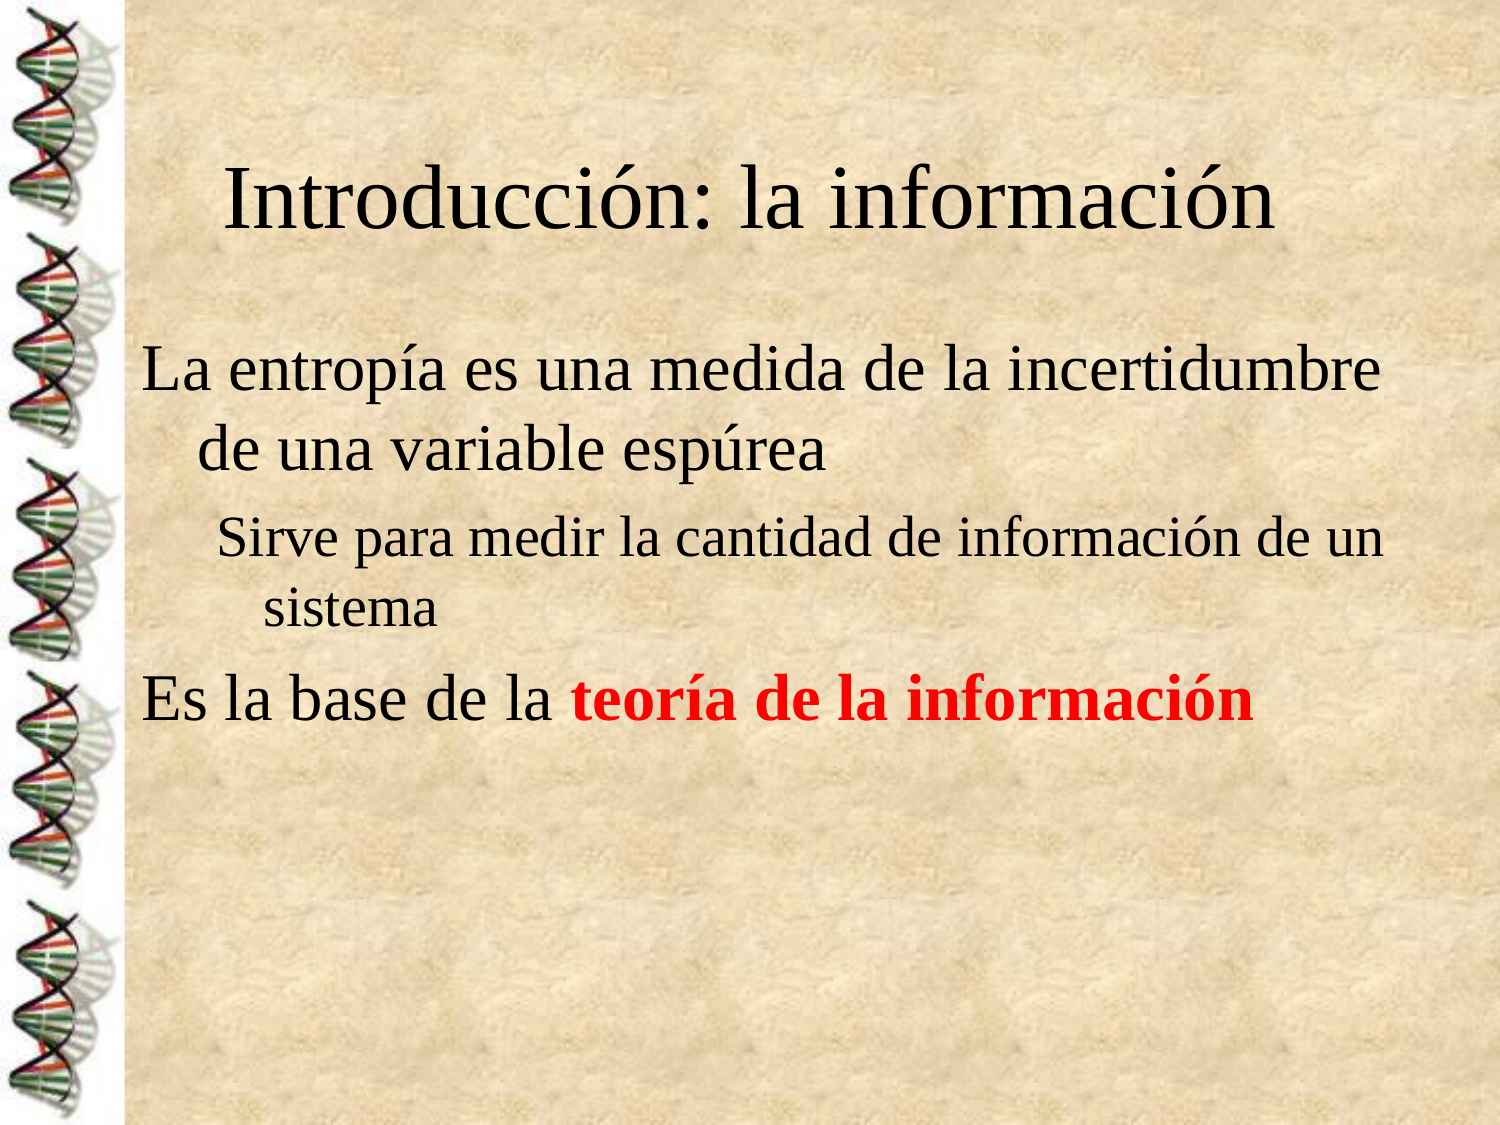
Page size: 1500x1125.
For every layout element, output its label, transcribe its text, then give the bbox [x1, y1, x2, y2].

title Introducción: la información [112, 80, 1388, 308]
list La entropía es una medida de la incertidumbre de una variable espúrea Sirve para medir la cantidad de información de un sistema Es la base de la teoría de la información [141, 324, 1388, 1012]
picture [0, 0, 1500, 1125]
